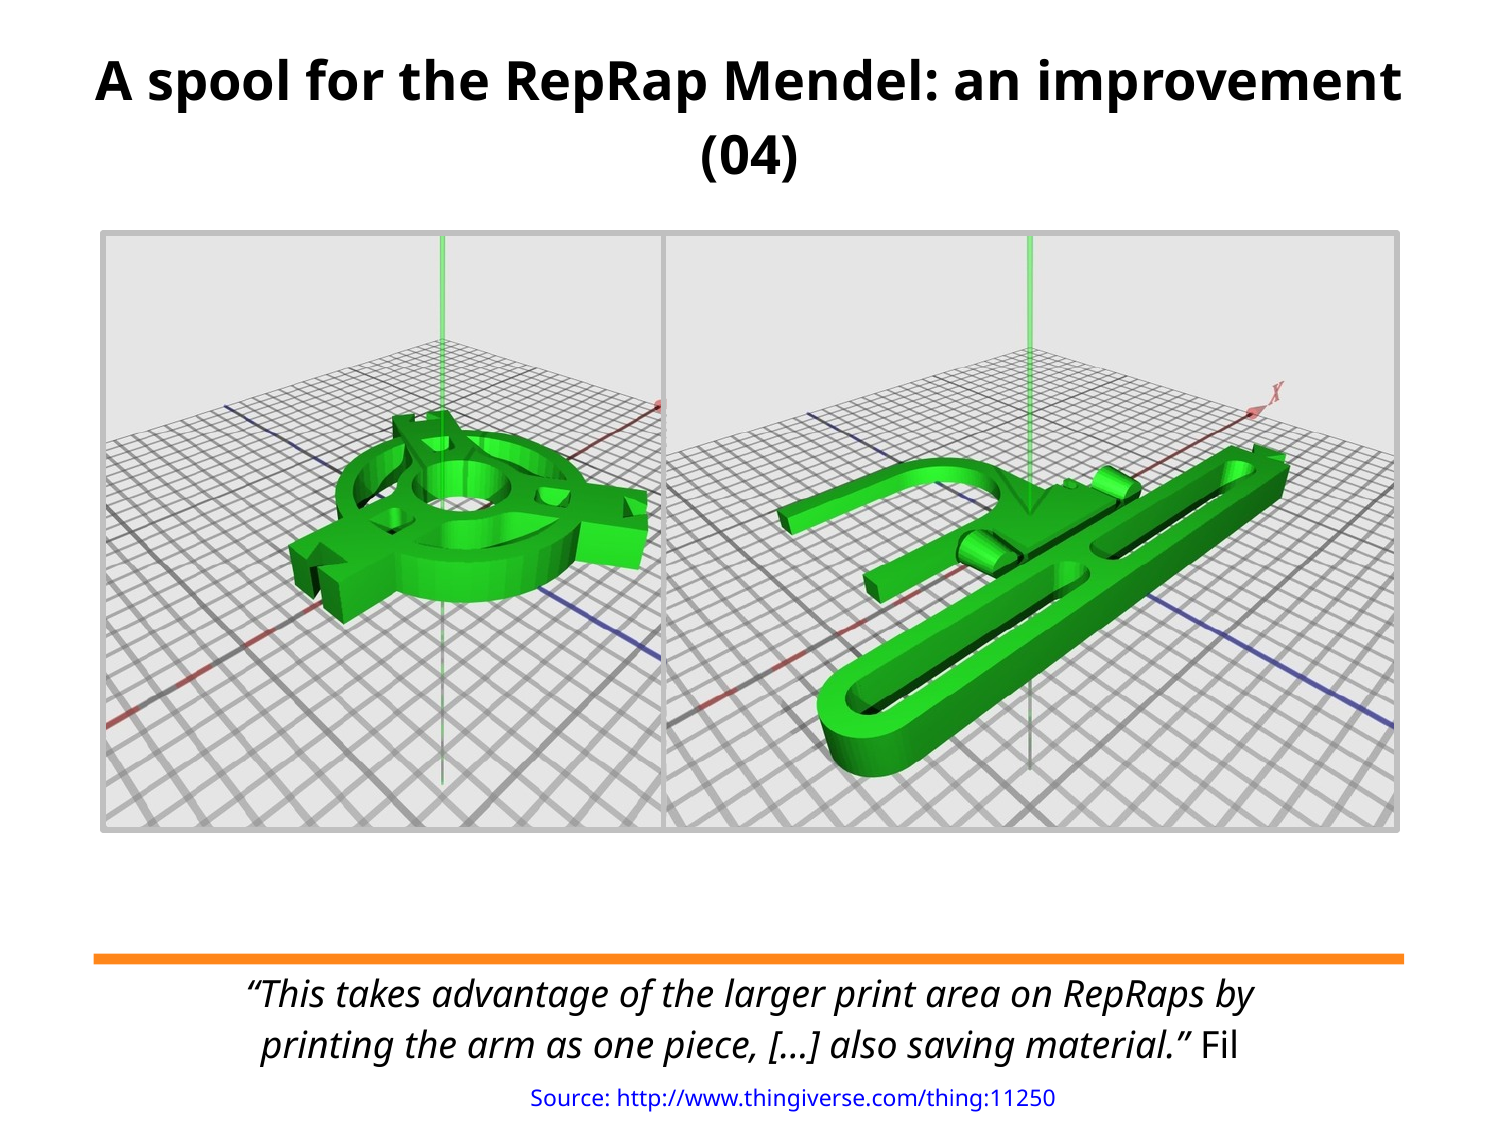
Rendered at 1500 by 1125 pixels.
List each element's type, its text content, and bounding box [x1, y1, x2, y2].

title A spool for the RepRap Mendel: an improvement (04) [75, 44, 1426, 188]
text_box Source: http://www.thingiverse.com/thing:11250 [515, 1108, 985, 1115]
picture [0, 0, 1500, 1125]
text_box “This takes advantage of the larger print area on RepRaps by printing the arm as one piece, […] also saving material.” Fil [191, 960, 1309, 1108]
